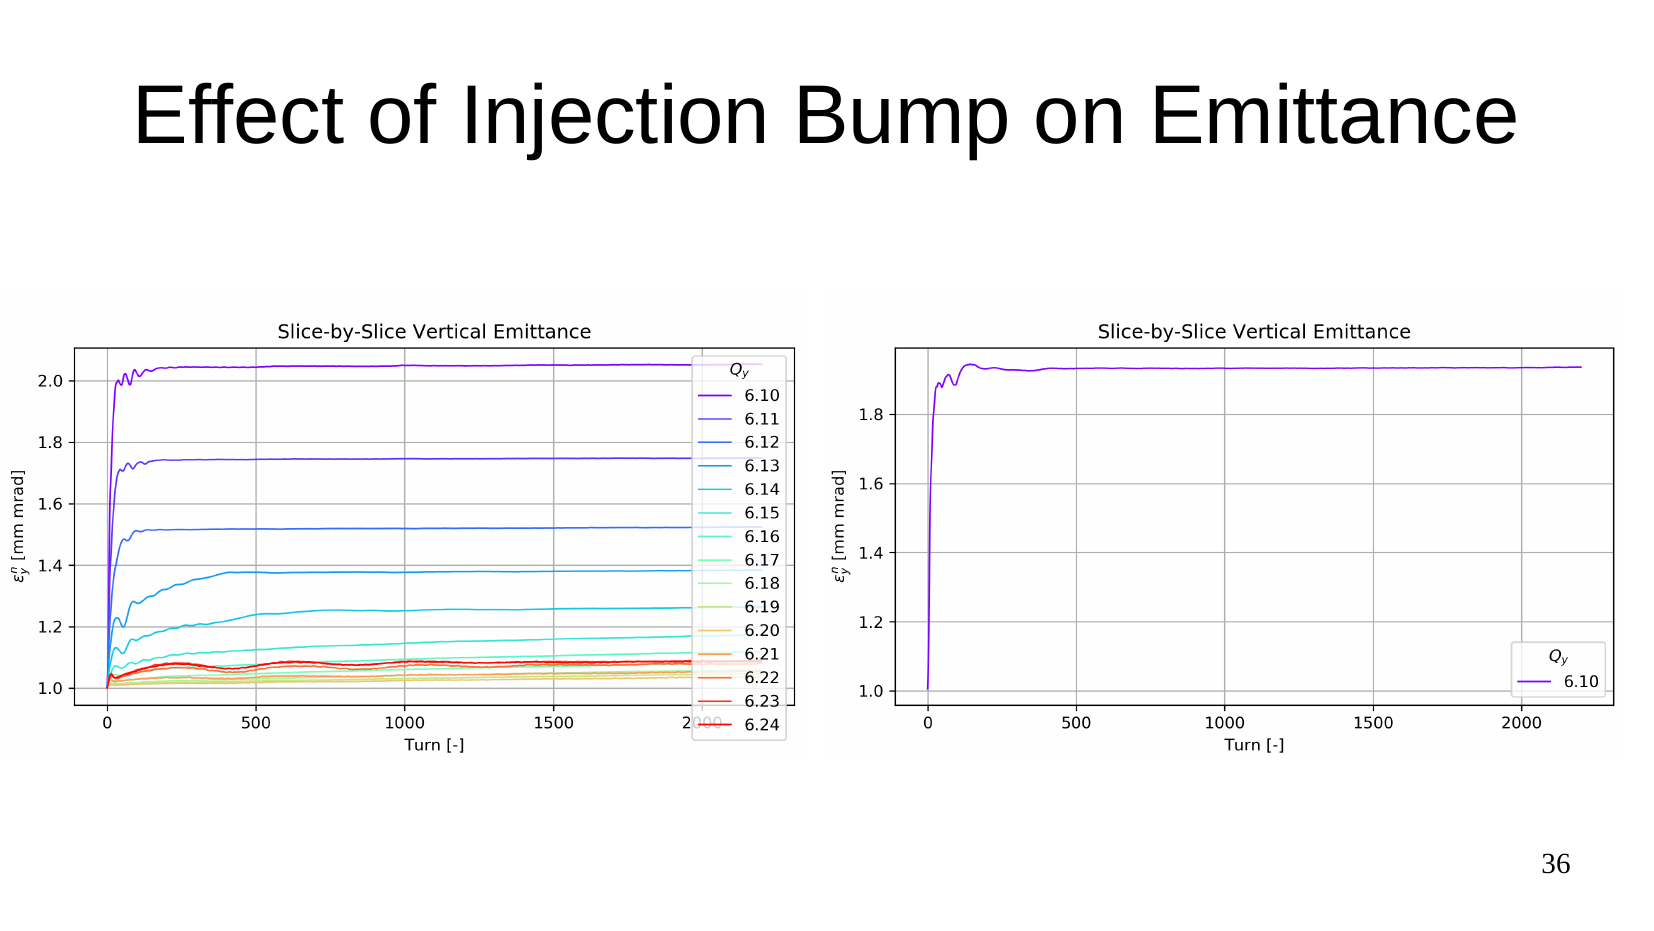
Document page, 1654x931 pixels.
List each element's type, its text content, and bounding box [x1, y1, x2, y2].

picture [0, 292, 804, 756]
picture [826, 292, 1619, 756]
title Effect of Injection Bump on Emittance [82, 37, 1571, 193]
